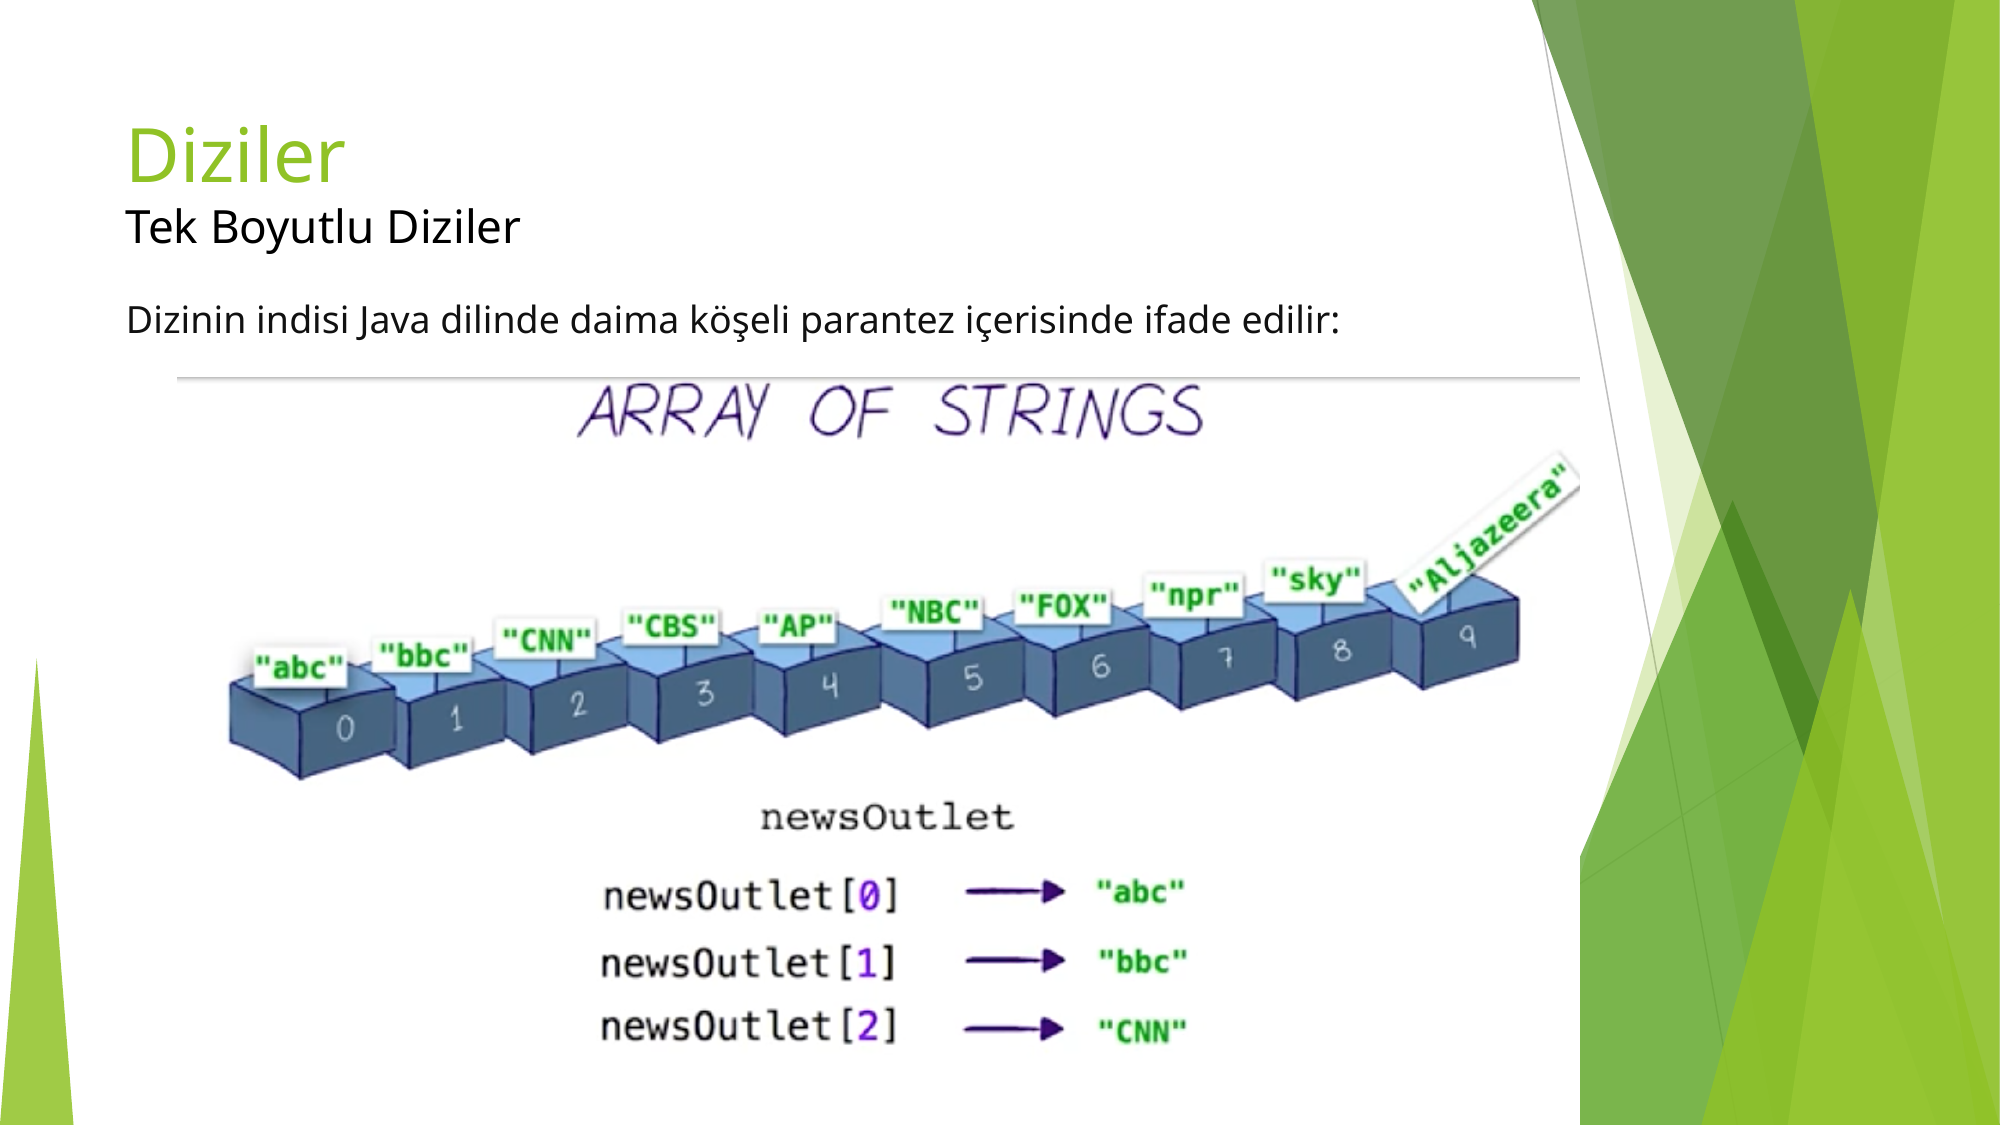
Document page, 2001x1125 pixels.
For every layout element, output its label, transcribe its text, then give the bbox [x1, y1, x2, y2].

text_box Dizinin indisi Java dilinde daima köşeli parantez içerisinde ifade edilir: [111, 288, 1517, 697]
picture [177, 377, 1580, 1125]
title Diziler Tek Boyutlu Diziler [111, 99, 1522, 317]
